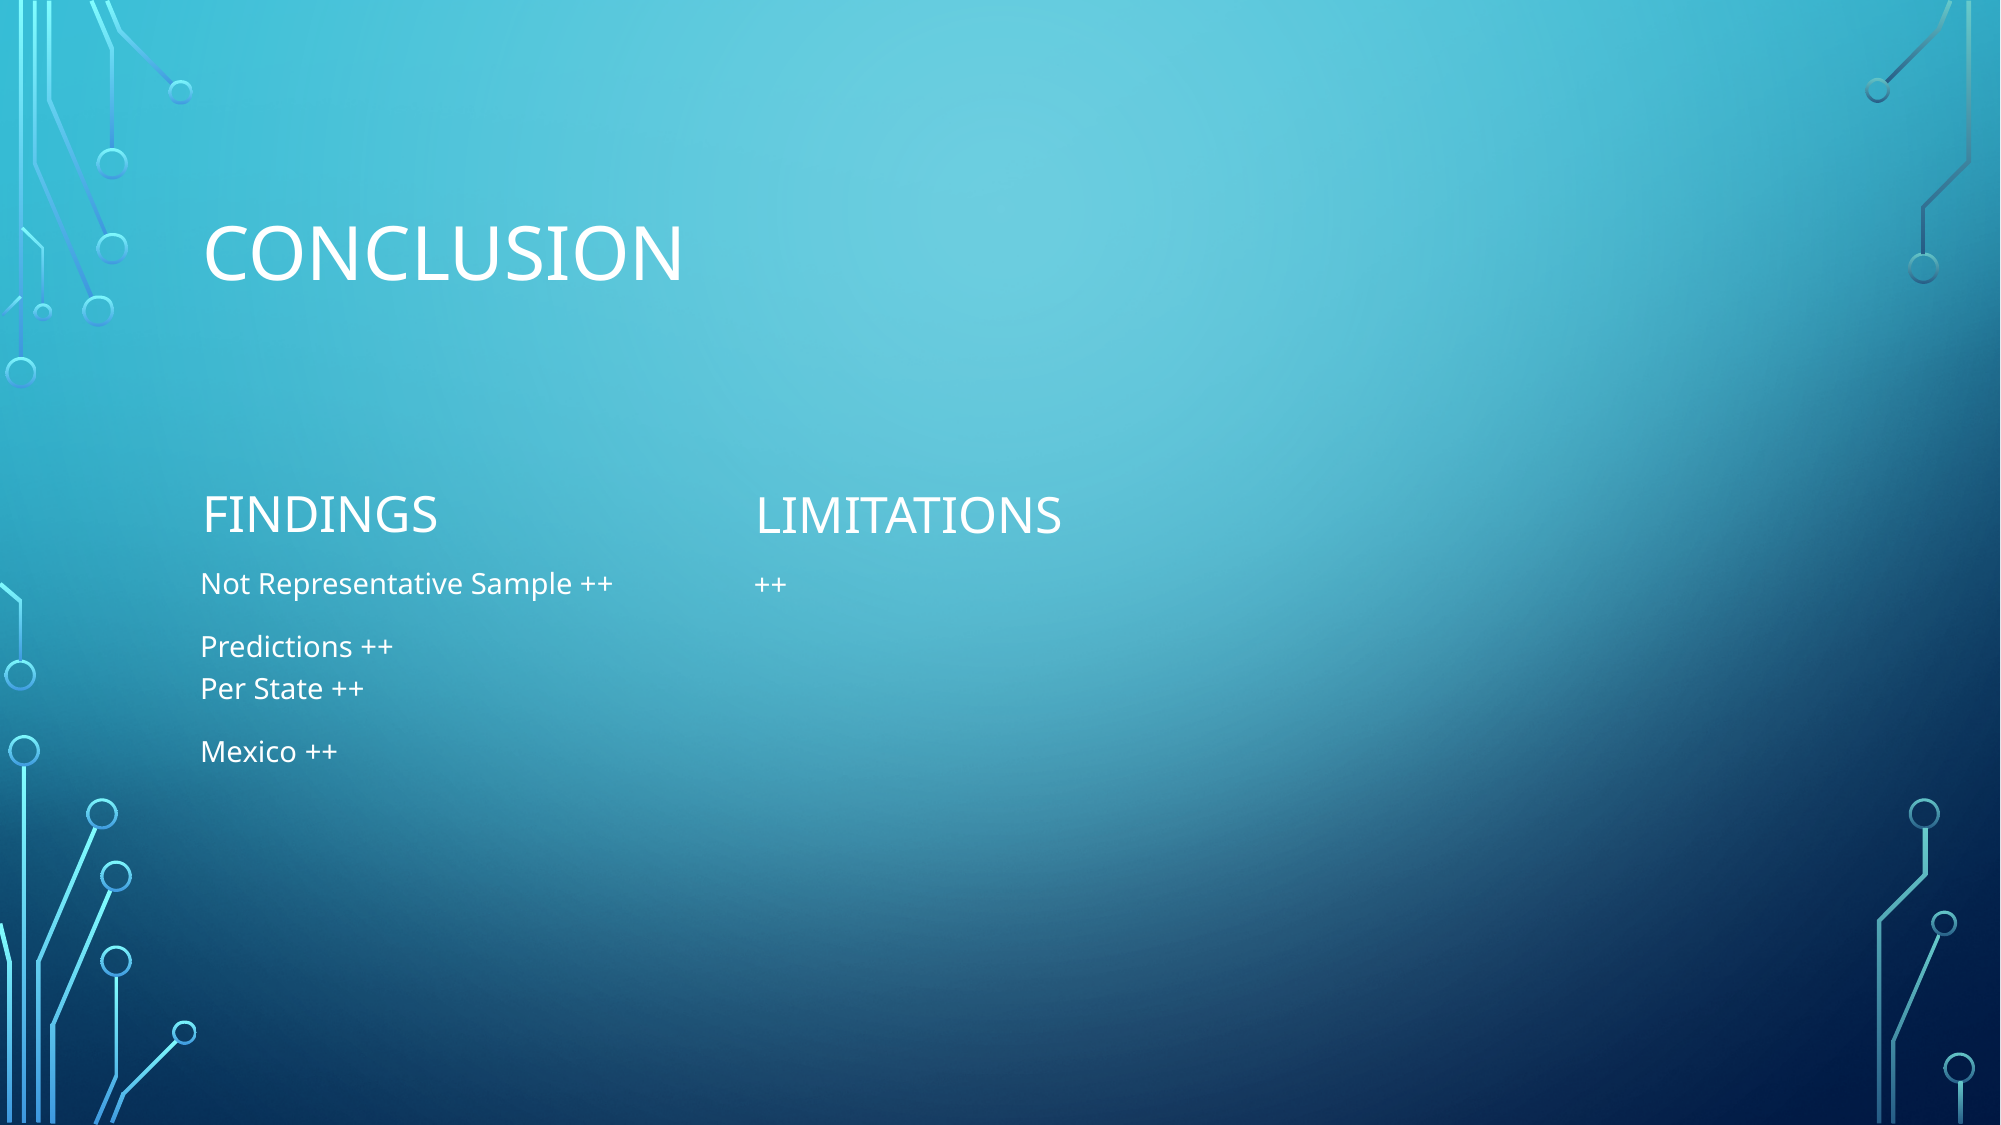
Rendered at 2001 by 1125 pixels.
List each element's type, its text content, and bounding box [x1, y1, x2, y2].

list fINDINGS [187, 438, 712, 551]
list Not Representative Sample ++ Predictions ++ Per State ++ Mexico ++ [185, 551, 712, 951]
title conclusion [187, 99, 1813, 413]
list ++ [738, 551, 1264, 951]
list lIMITATIONS [740, 439, 1264, 551]
